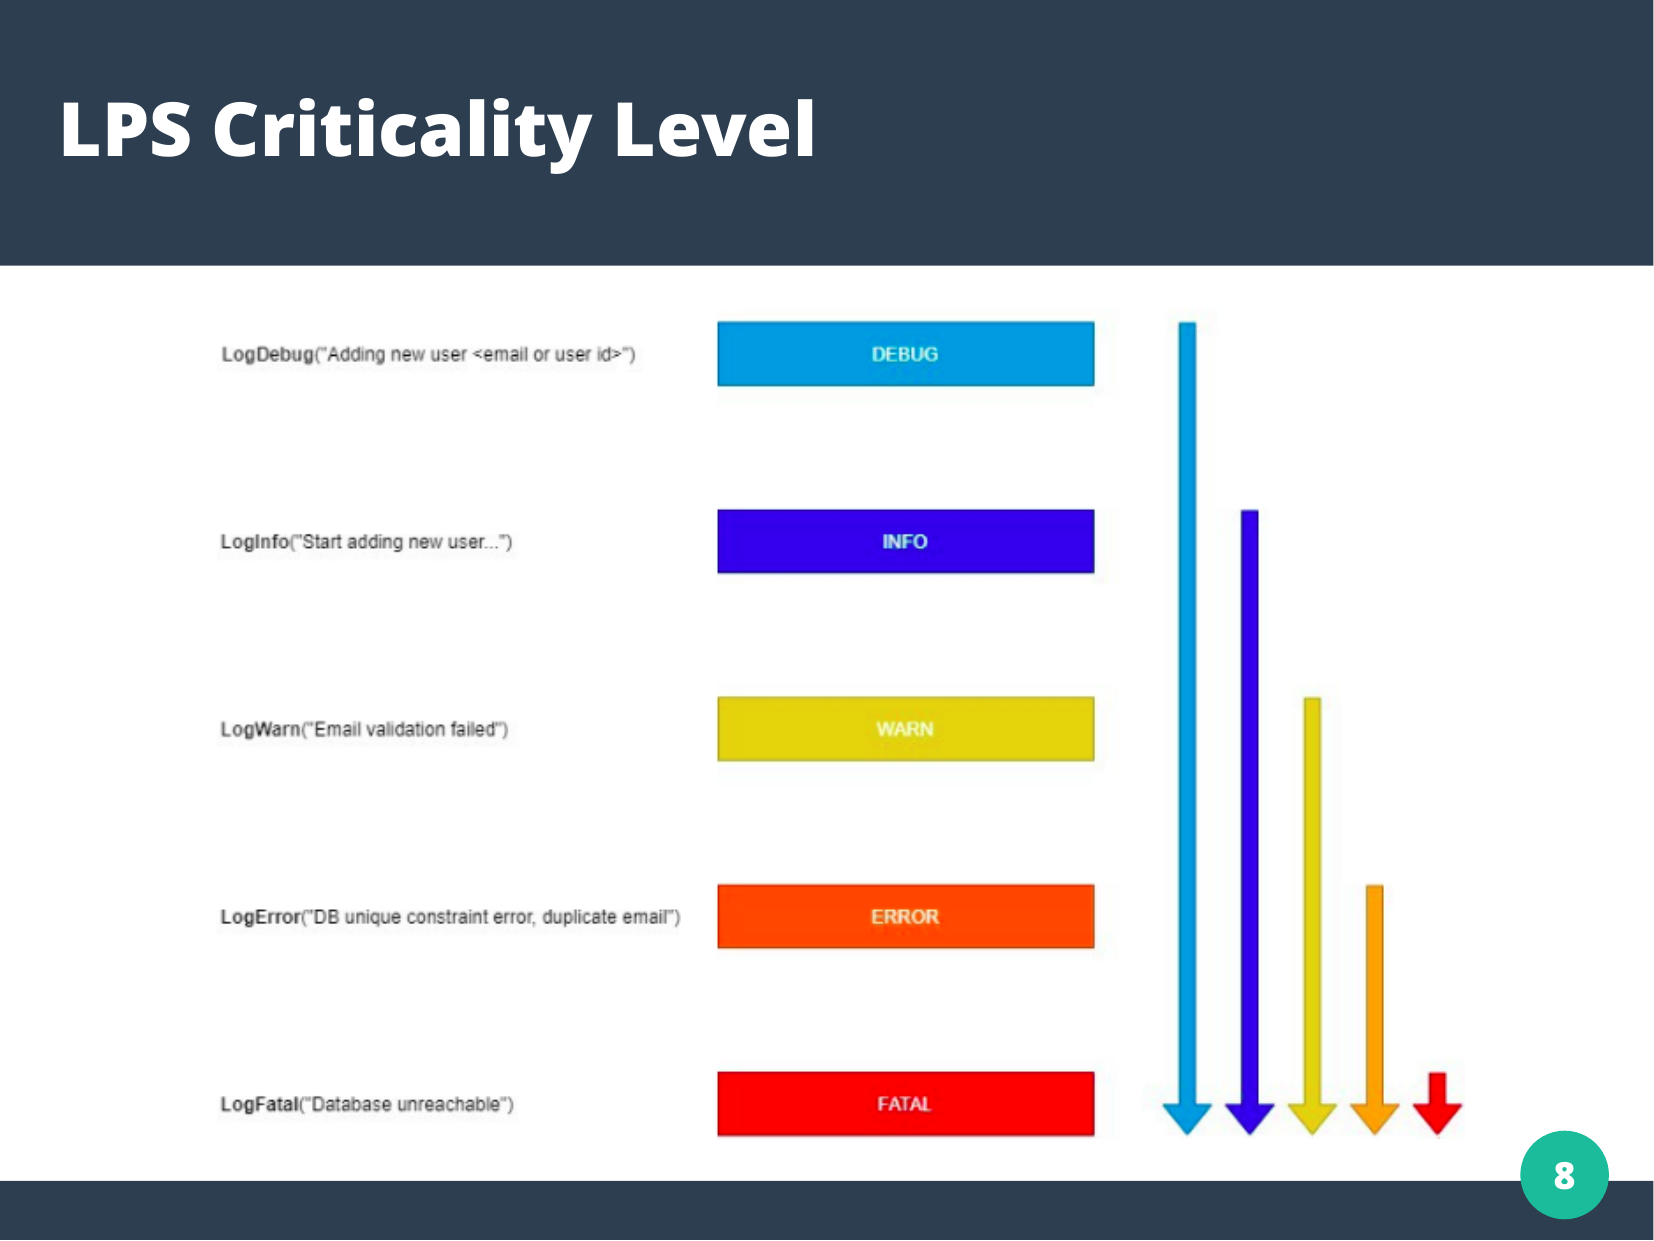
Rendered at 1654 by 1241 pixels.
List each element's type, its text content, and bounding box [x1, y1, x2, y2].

picture [200, 295, 1465, 1139]
title LPS Criticality Level [58, 49, 1595, 207]
